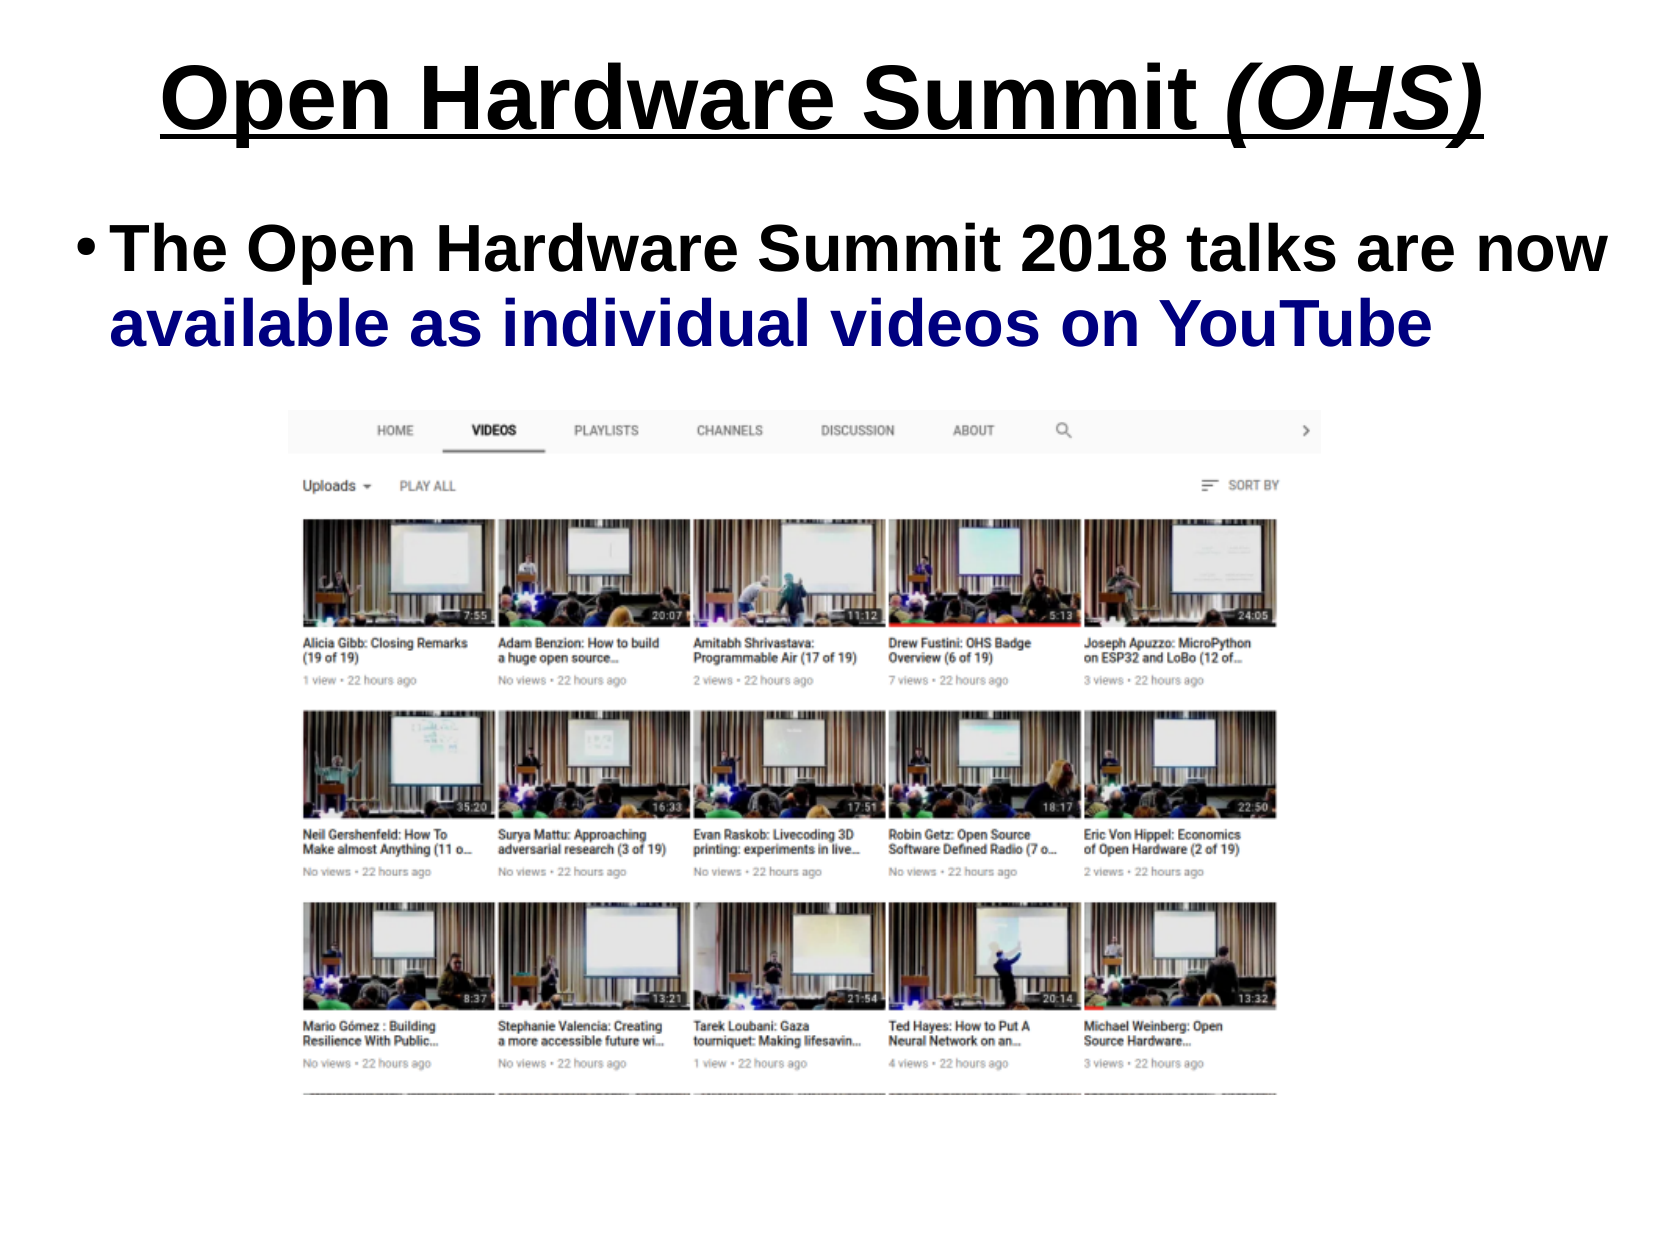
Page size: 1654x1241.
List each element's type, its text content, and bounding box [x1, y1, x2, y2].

text_box Open Hardware Summit (OHS) [144, 39, 1500, 157]
text_box The Open Hardware Summit 2018 talks are now available as individual videos on YouTube [59, 203, 1654, 489]
picture [288, 410, 1321, 1096]
